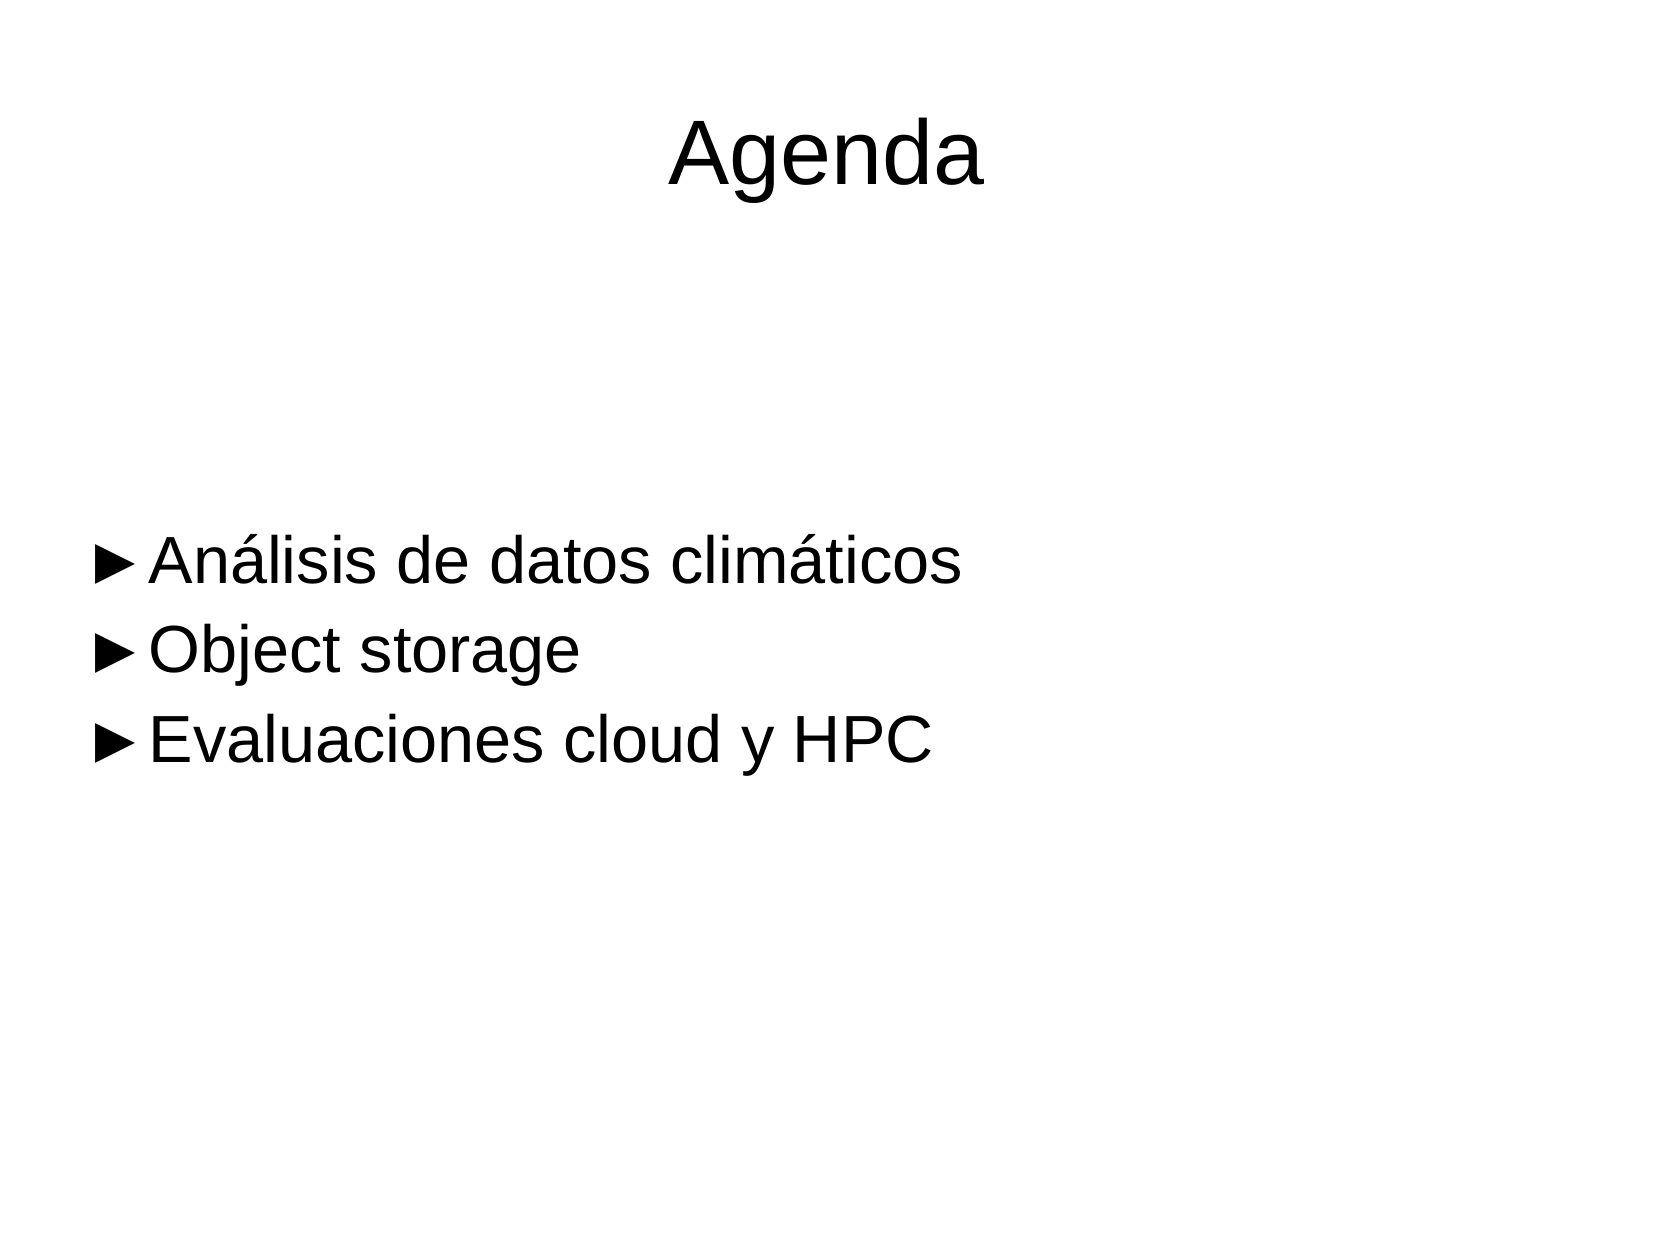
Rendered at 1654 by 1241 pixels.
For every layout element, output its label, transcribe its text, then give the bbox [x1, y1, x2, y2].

subtitle ►Análisis de datos climáticos ►Object storage ►Evaluaciones cloud y HPC [82, 290, 1571, 1010]
title Agenda [82, 49, 1571, 257]
